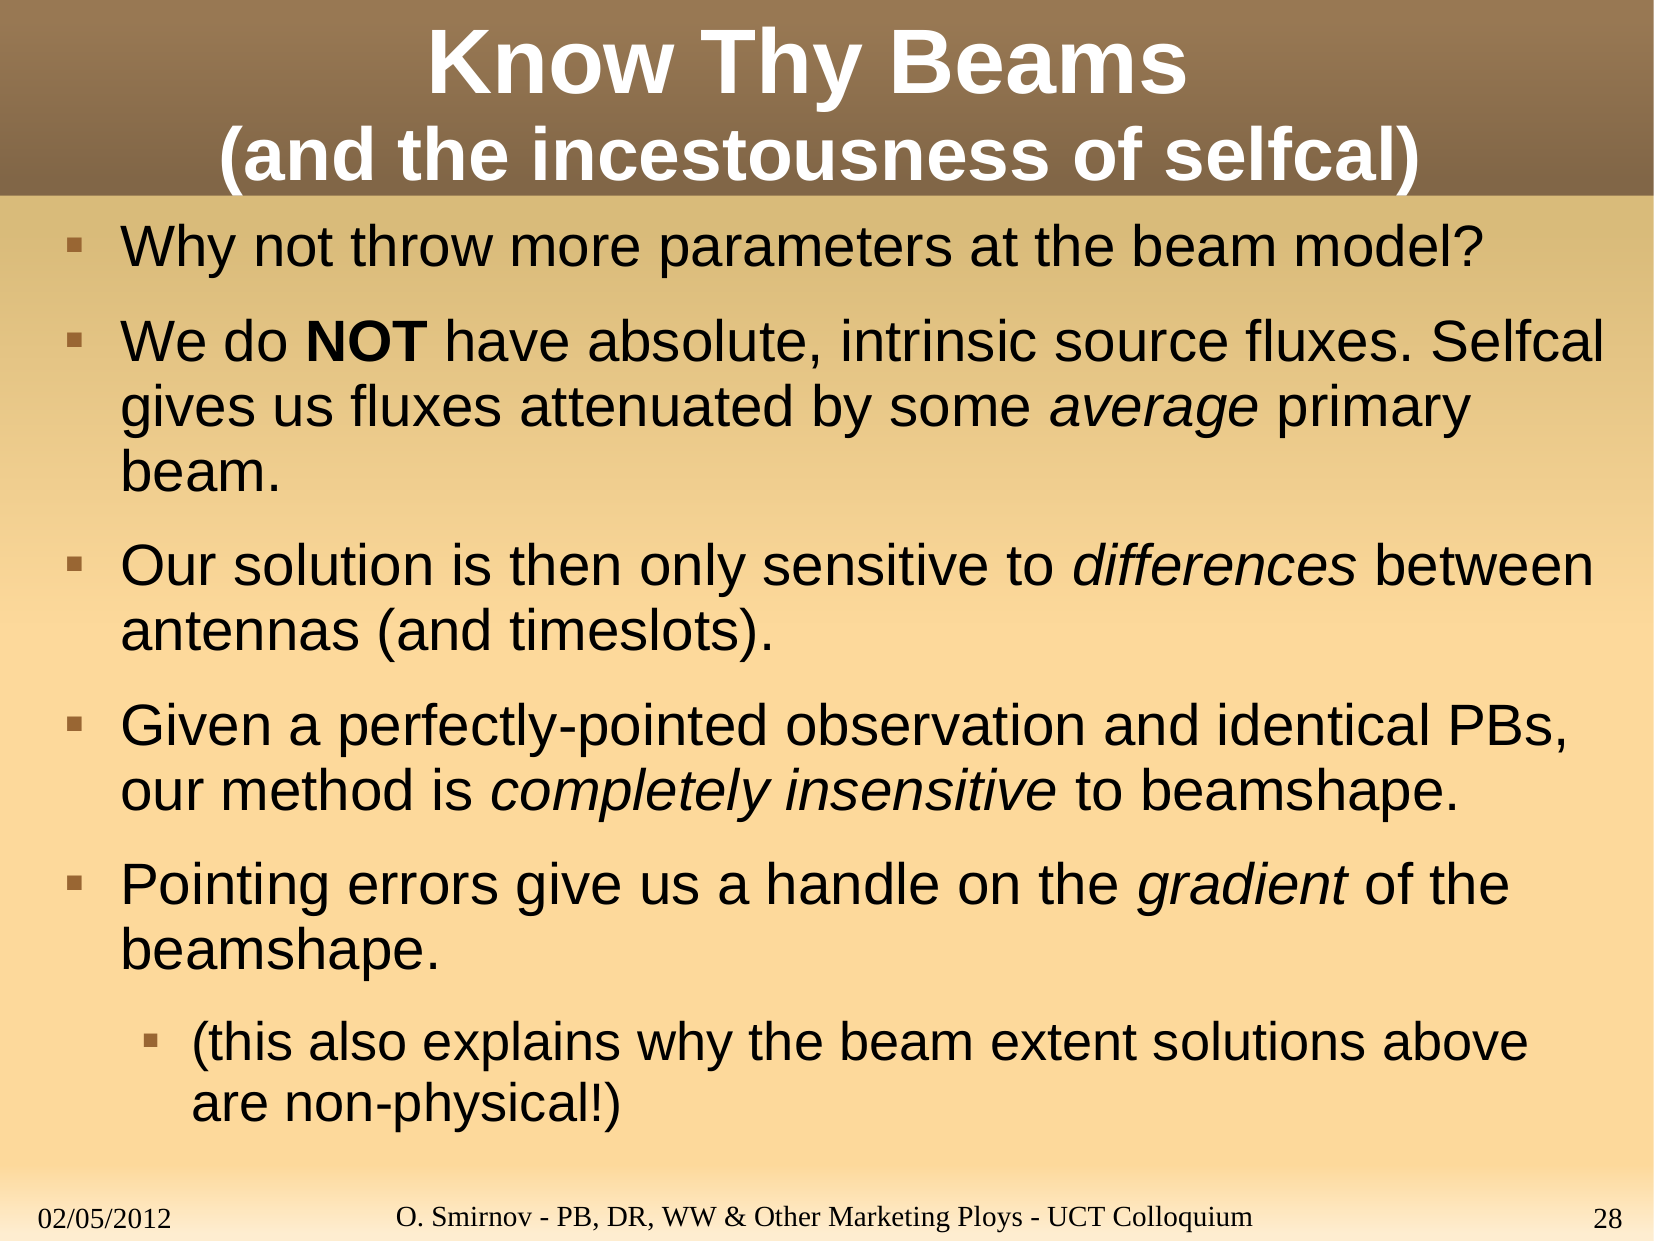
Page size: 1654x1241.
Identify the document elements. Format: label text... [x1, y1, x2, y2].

list Why not throw more parameters at the beam model? We do NOT have absolute, intrinsic source fluxes. Selfcal gives us fluxes attenuated by some average primary beam. Our solution is then only sensitive to differences between antennas (and timeslots). Given a perfectly-pointed observation and identical PBs, our method is completely insensitive to beamshape. Pointing errors give us a handle on the gradient of the beamshape. (this also explains why the beam extent solutions above are non-physical!) [49, 213, 1613, 1133]
picture [0, 0, 1654, 1241]
title Know Thy Beams (and the incestousness of selfcal) [76, 0, 1565, 208]
